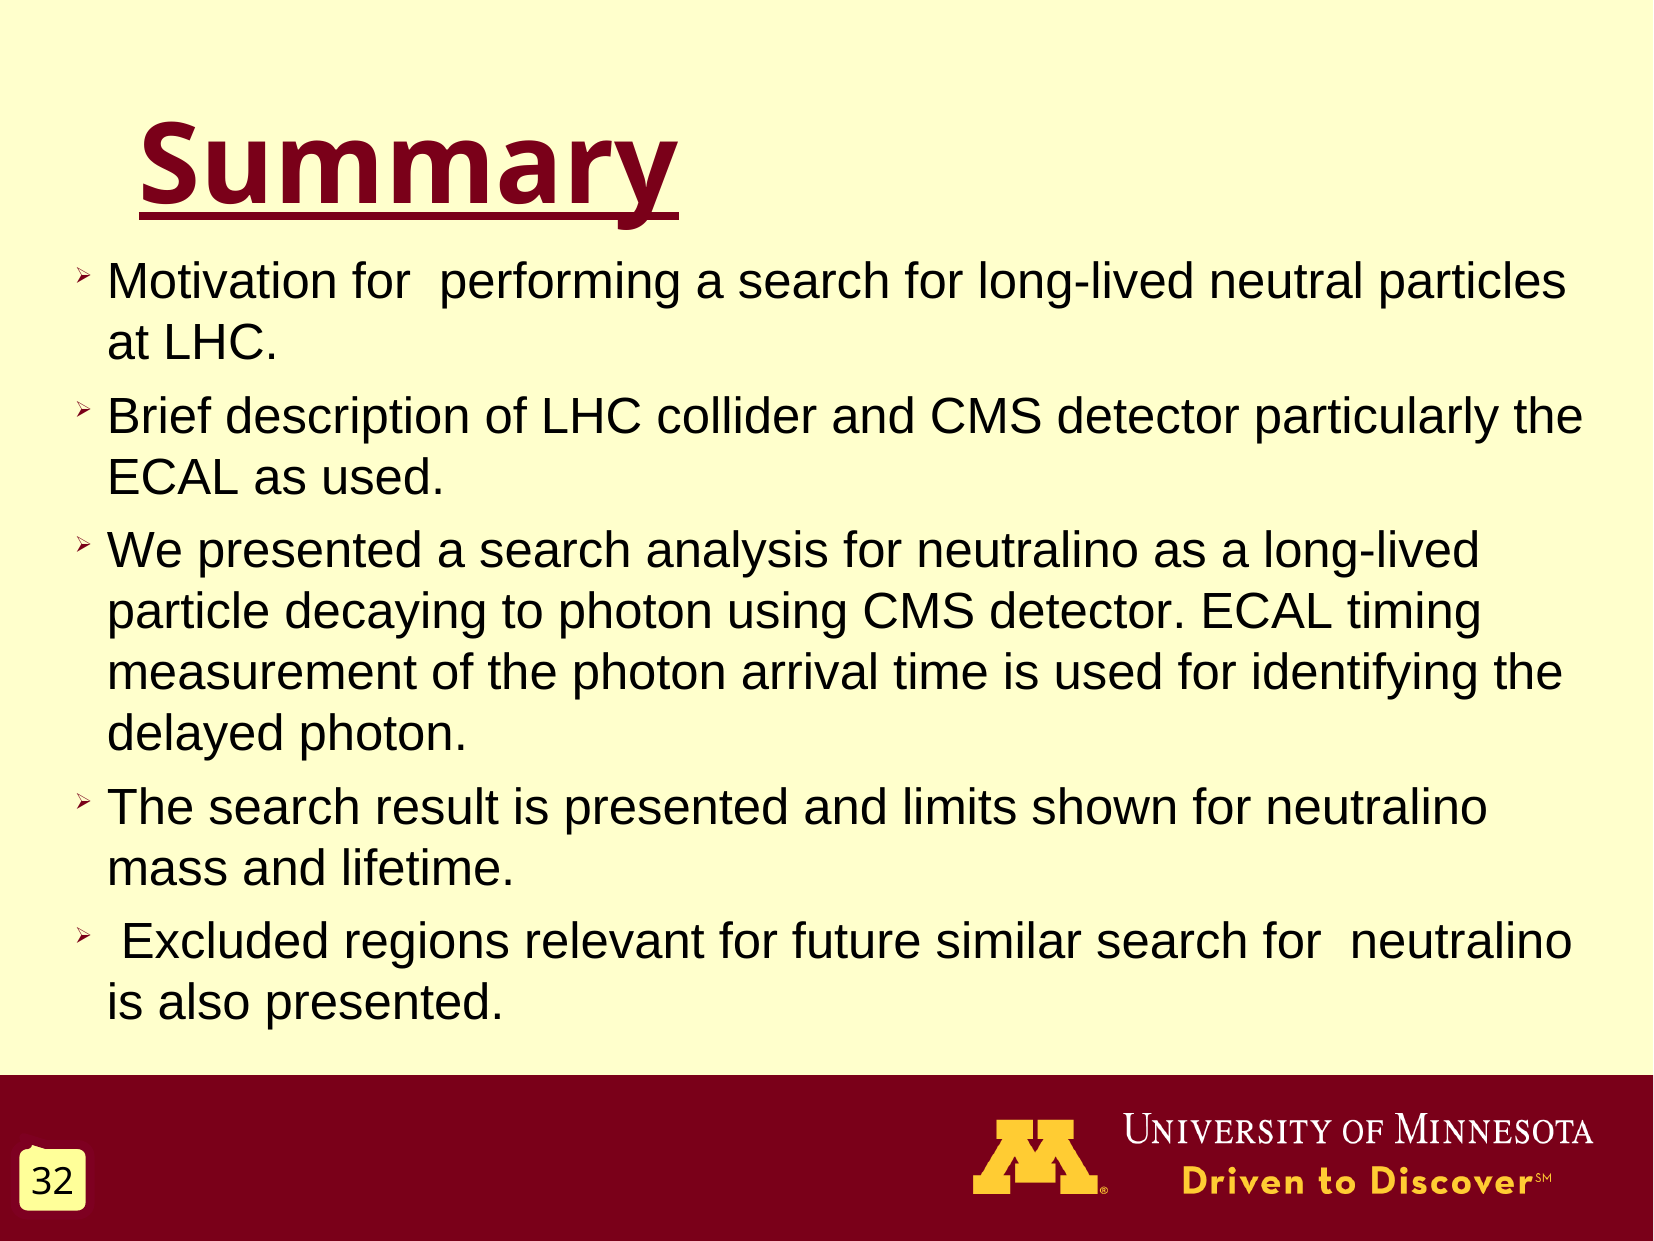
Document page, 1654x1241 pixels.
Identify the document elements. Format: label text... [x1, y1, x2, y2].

picture [0, 1075, 1654, 1241]
text_box 32 [15, 1137, 91, 1216]
list Motivation for performing a search for long-lived neutral particles at LHC. Brief description of LHC collider and CMS detector particularly the ECAL as used. We presented a search analysis for neutralino as a long-lived particle decaying to photon using CMS detector. ECAL timing measurement of the photon arrival time is used for identifying the delayed photon. The search result is presented and limits shown for neutralino mass and lifetime. Excluded regions relevant for future similar search for neutralino is also presented. [60, 240, 1636, 1051]
title Summary [123, 55, 1529, 240]
